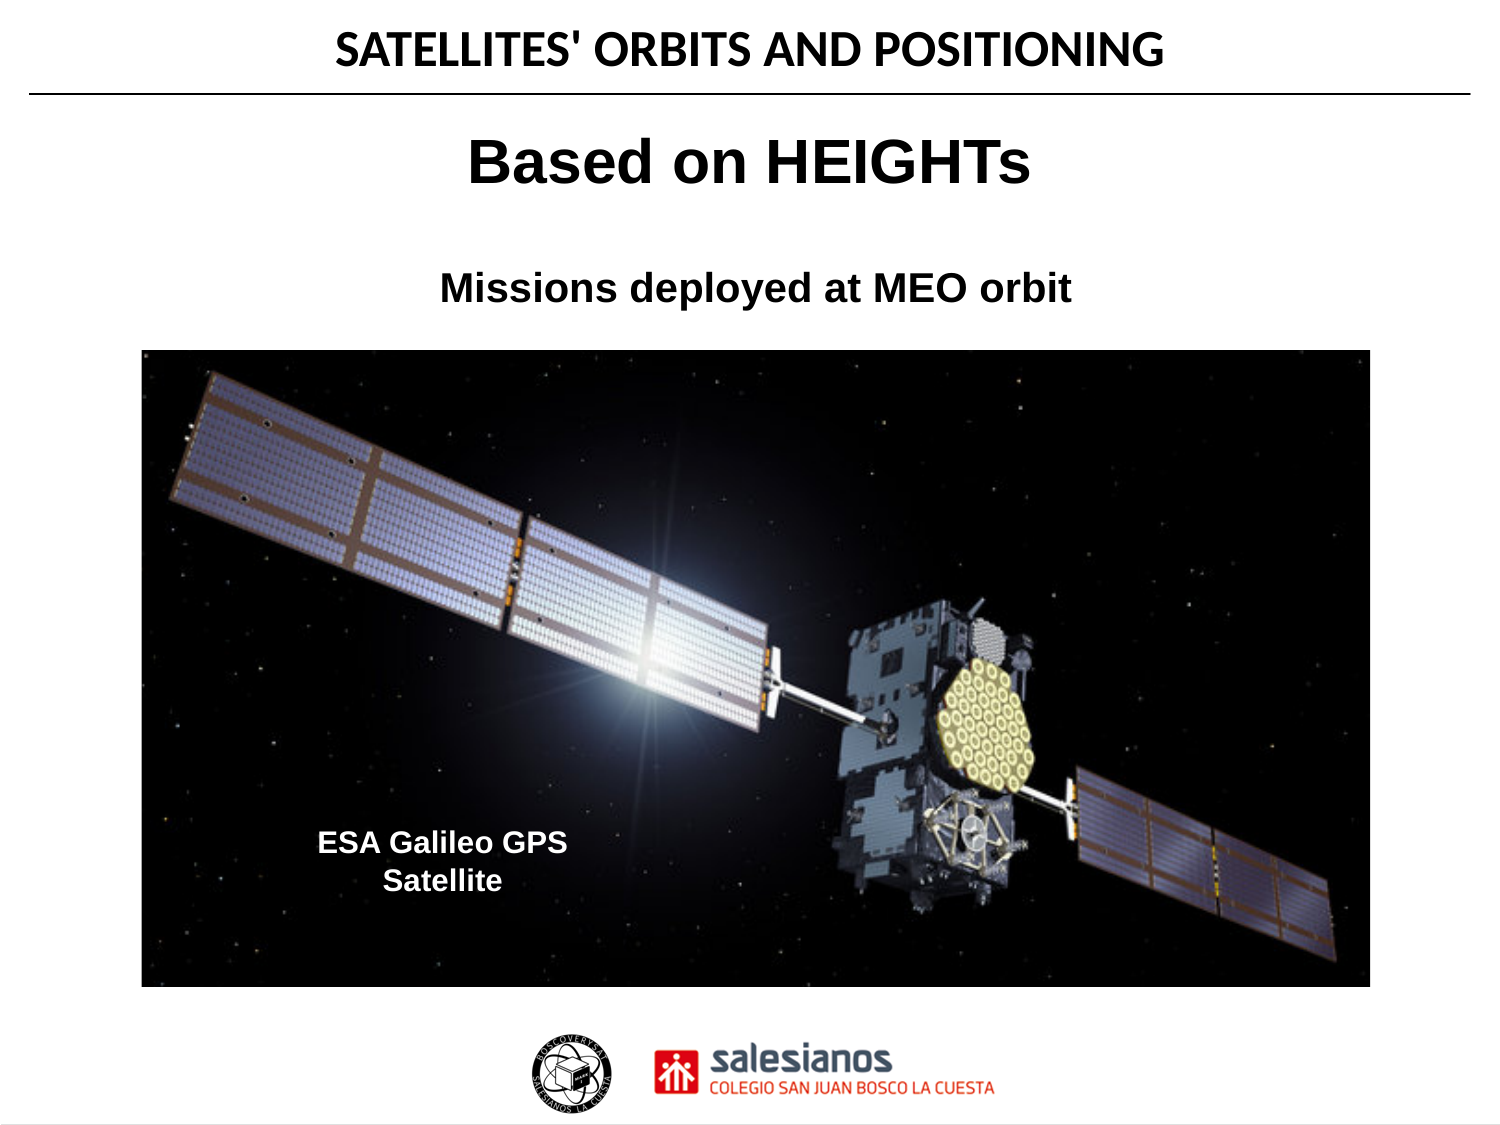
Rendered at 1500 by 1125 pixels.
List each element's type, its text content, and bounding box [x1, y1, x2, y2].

picture [0, 0, 1500, 1125]
text_box ESA Galileo GPS Satellite [265, 814, 621, 905]
text_box Missions deployed at MEO orbit [70, 253, 1441, 319]
text_box SATELLITES' ORBITS AND POSITIONING [23, 7, 1477, 85]
text_box Based on HEIGHTs [35, 113, 1465, 204]
